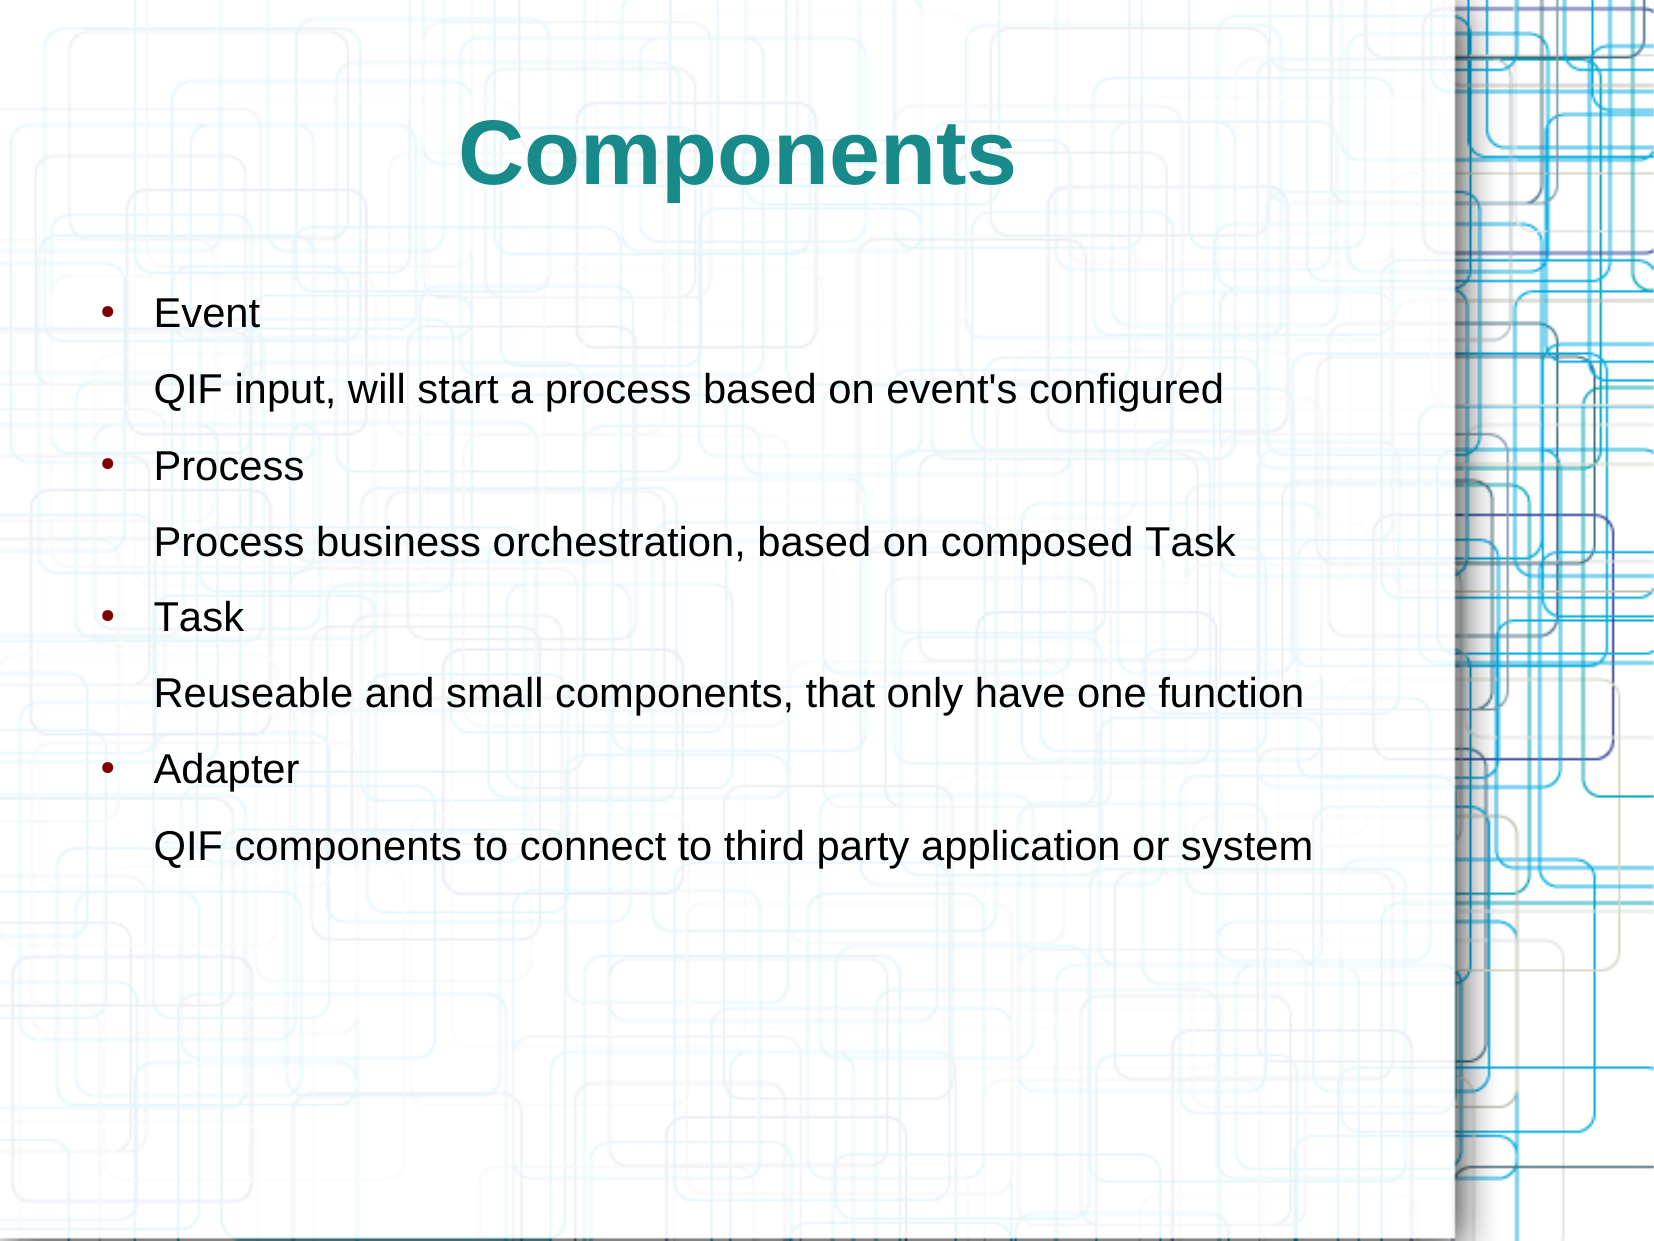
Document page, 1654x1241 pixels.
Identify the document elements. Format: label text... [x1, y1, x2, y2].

list Event QIF input, will start a process based on event's configured Process Process business orchestration, based on composed Task Task Reuseable and small components, that only have one function Adapter QIF components to connect to third party application or system [82, 290, 1418, 1094]
title Components [59, 56, 1418, 250]
picture [0, 0, 1654, 1241]
